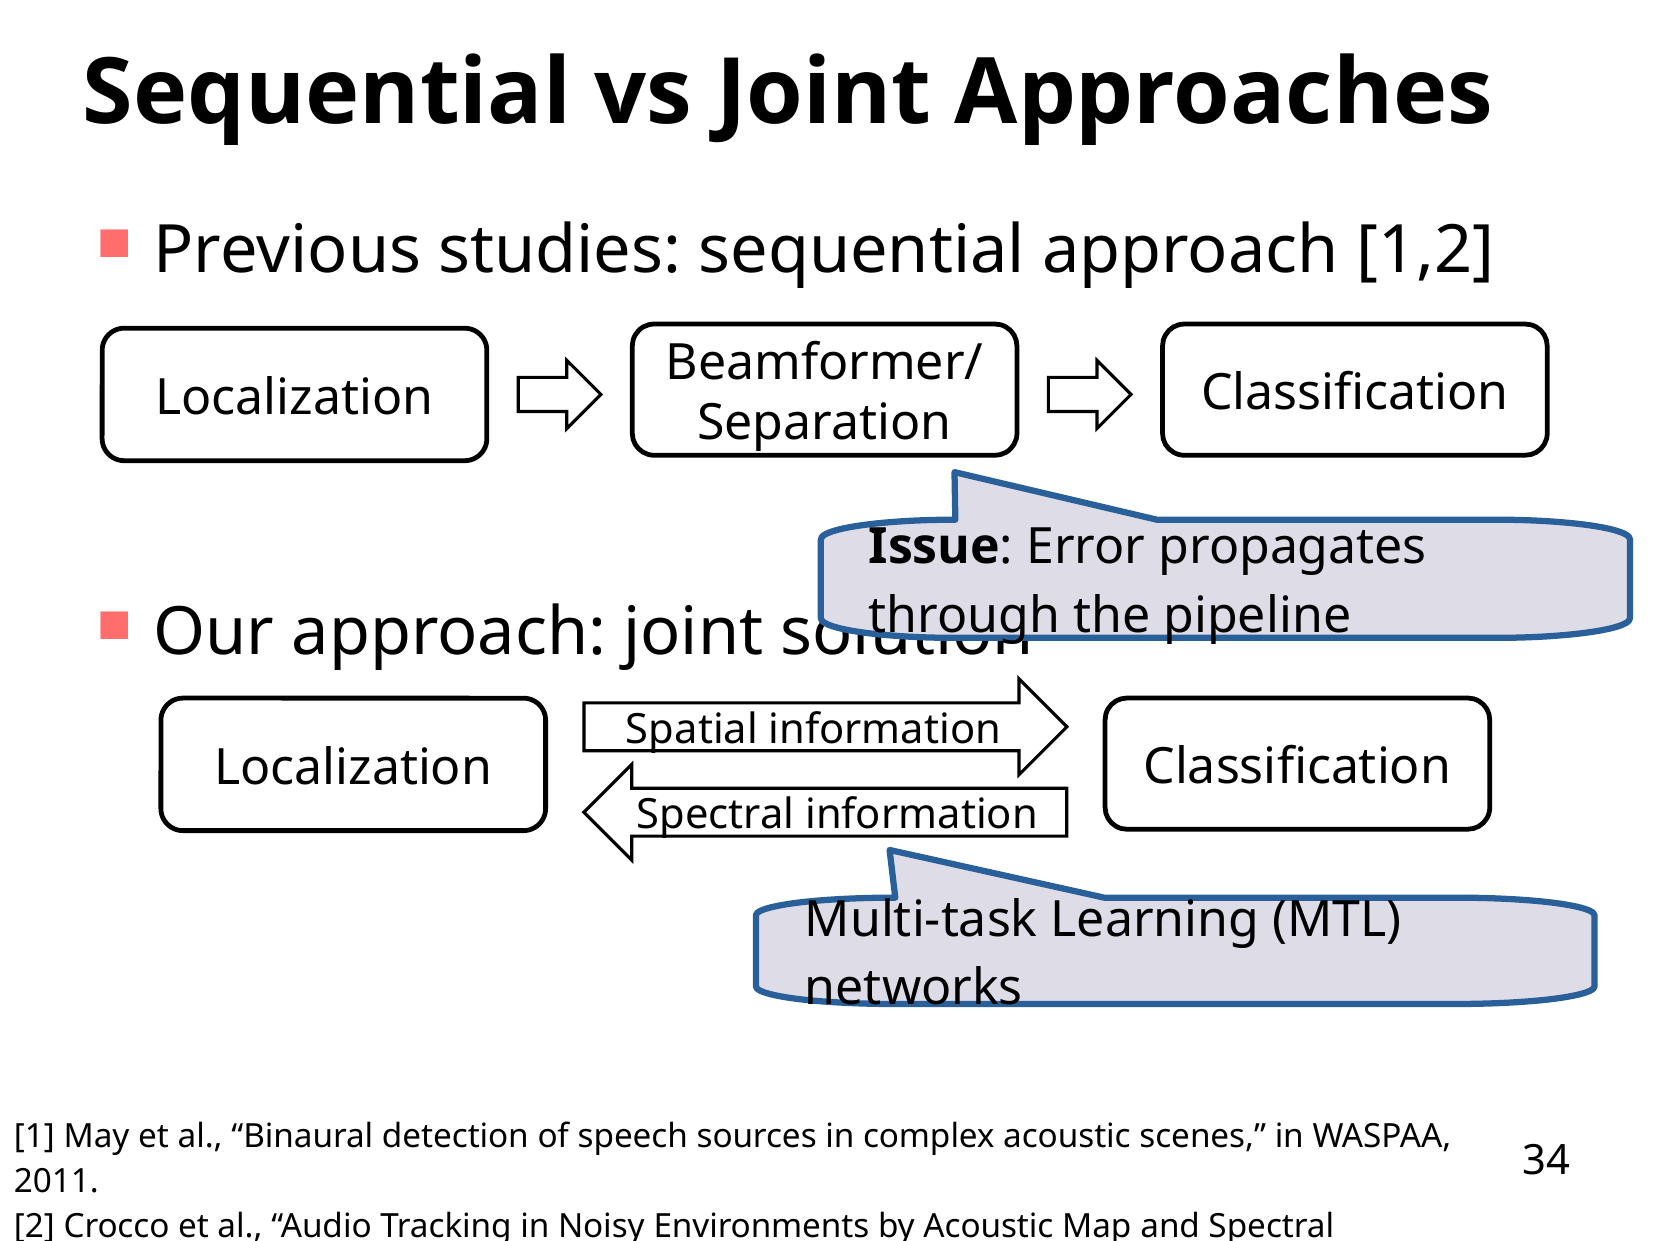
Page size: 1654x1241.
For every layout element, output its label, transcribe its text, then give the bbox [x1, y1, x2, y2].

text_box Classification [1105, 698, 1490, 830]
text_box Issue: Error propagates through the pipeline [820, 472, 1630, 638]
text_box Localization [160, 698, 546, 831]
text_box Spectral information [583, 764, 1067, 861]
text_box Multi-task Learning (MTL) networks [755, 849, 1595, 1004]
text_box Classification [1162, 324, 1548, 456]
text_box [518, 360, 601, 429]
text_box [1] May et al., “Binaural detection of speech sources in complex acoustic scenes,” in WASPAA, 2011. [2] Crocco et al., “Audio Tracking in Noisy Environments by Acoustic Map and Spectral Signature,” IEEE Trans. on Cybernetics, 2017. [0, 1104, 1512, 1189]
list Previous studies: sequential approach [1,2] Our approach: joint solution [82, 200, 1571, 1111]
title Sequential vs Joint Approaches [82, 37, 1571, 142]
text_box Beamformer/ Separation [632, 324, 1017, 456]
text_box Spatial information [583, 678, 1067, 775]
text_box [1048, 360, 1132, 429]
text_box Localization [102, 328, 487, 461]
